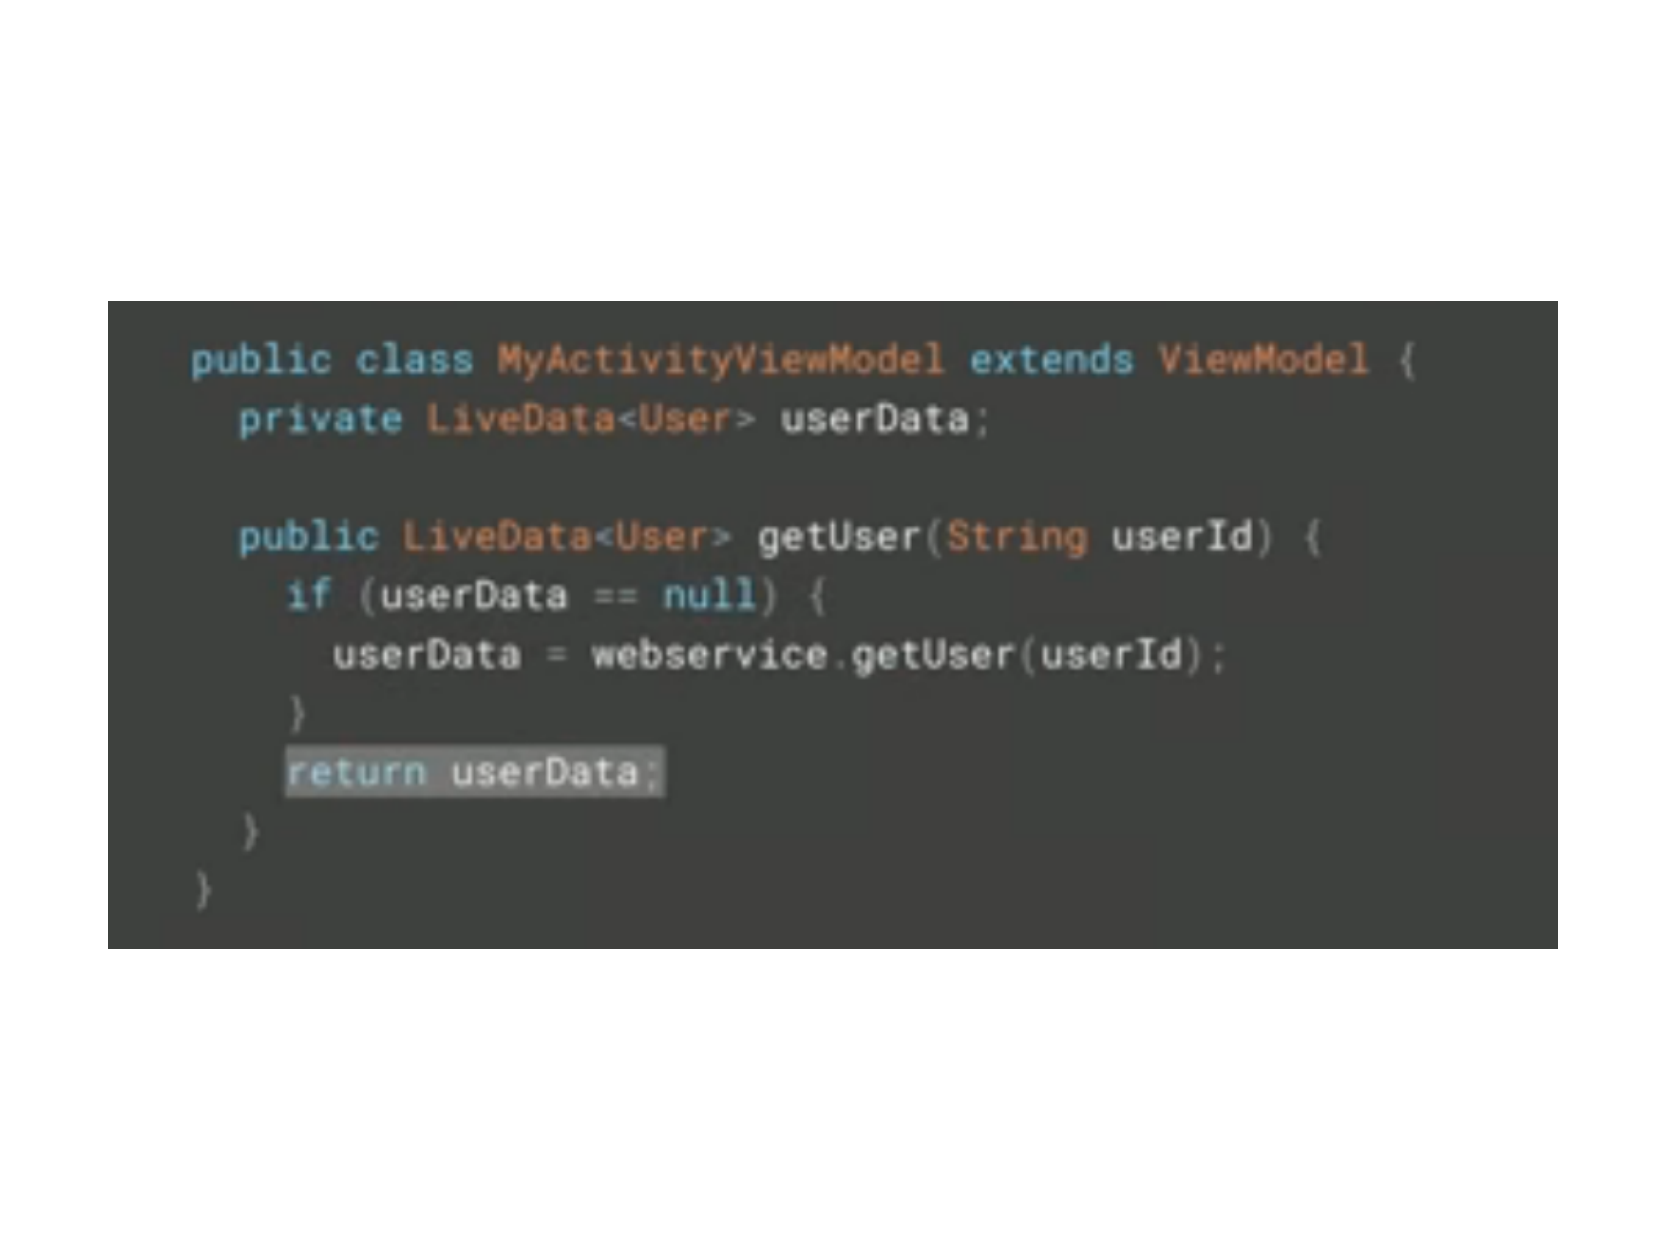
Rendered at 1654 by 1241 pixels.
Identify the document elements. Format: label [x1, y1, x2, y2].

picture [108, 301, 1558, 949]
